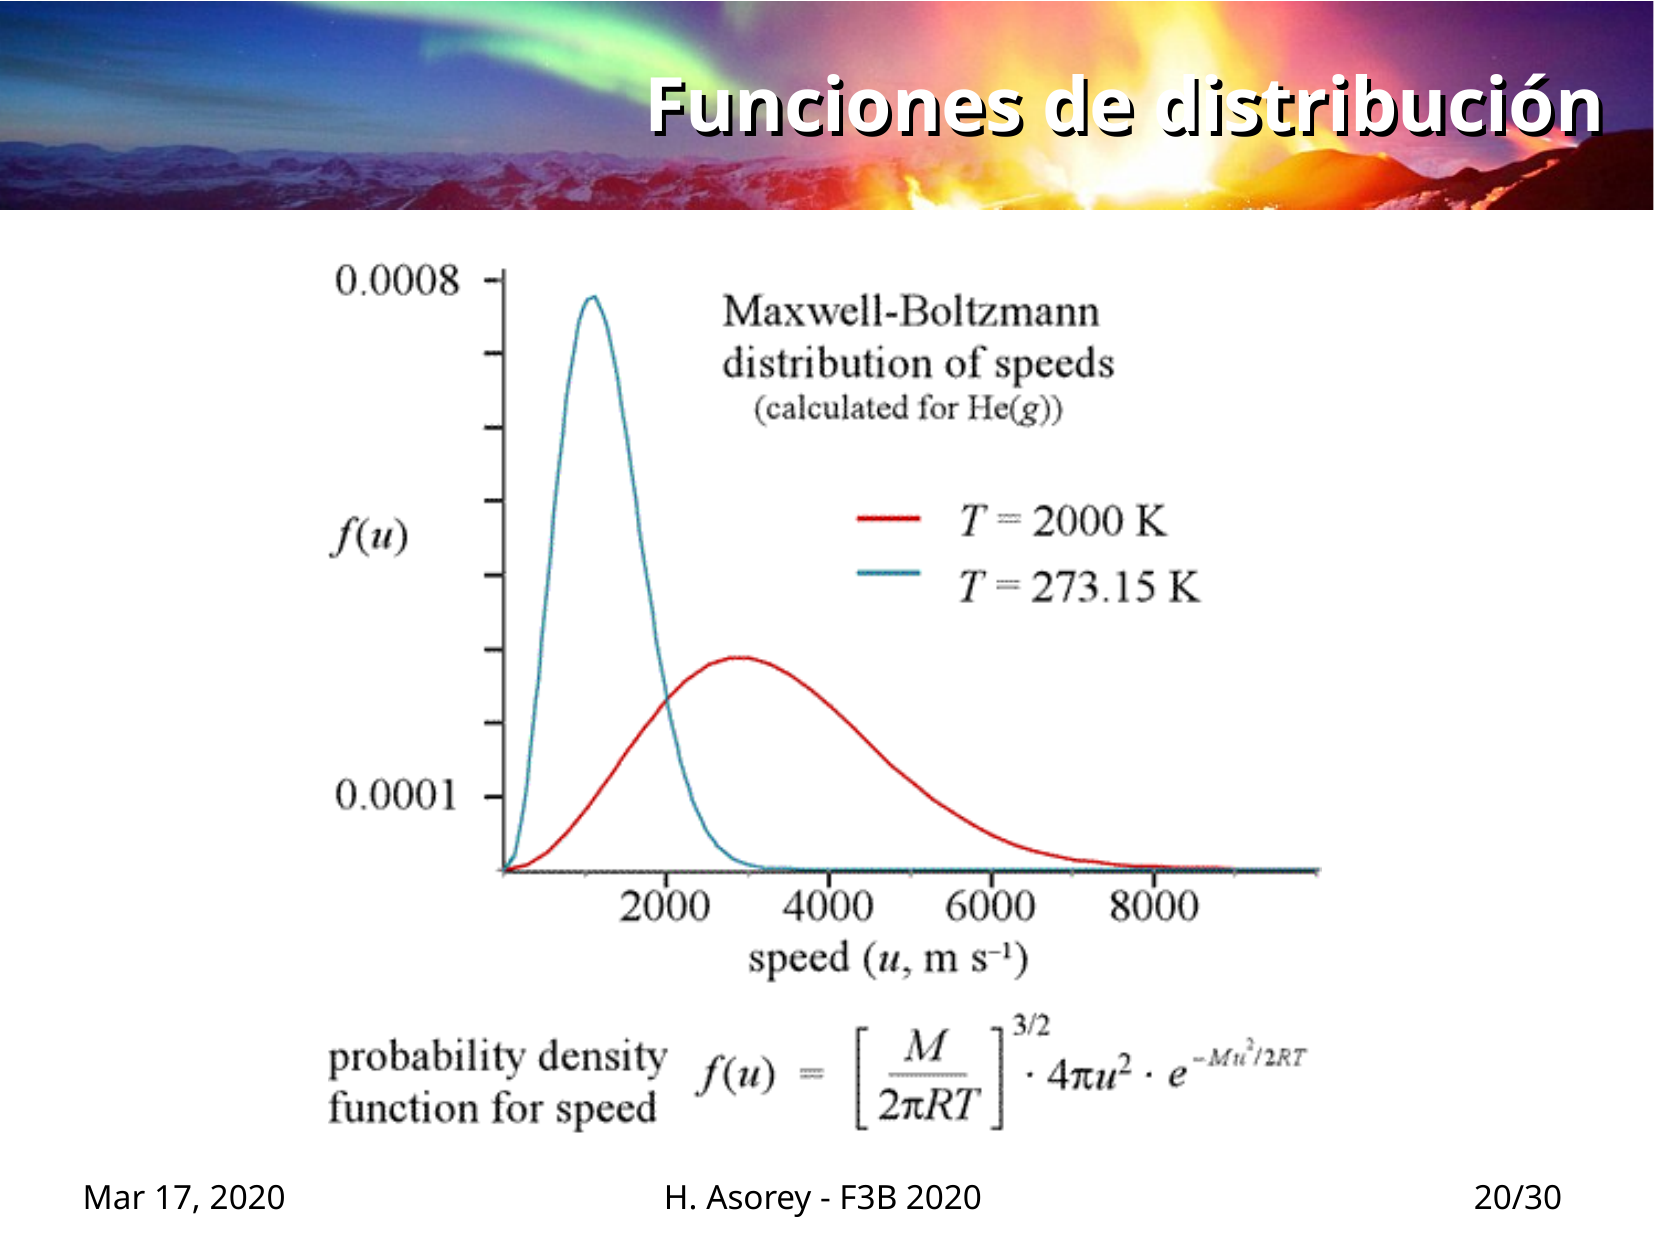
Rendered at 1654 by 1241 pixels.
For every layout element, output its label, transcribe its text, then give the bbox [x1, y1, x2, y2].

picture [0, 1, 1654, 210]
title Funciones de distribución [45, 11, 1606, 195]
picture [328, 254, 1322, 1156]
